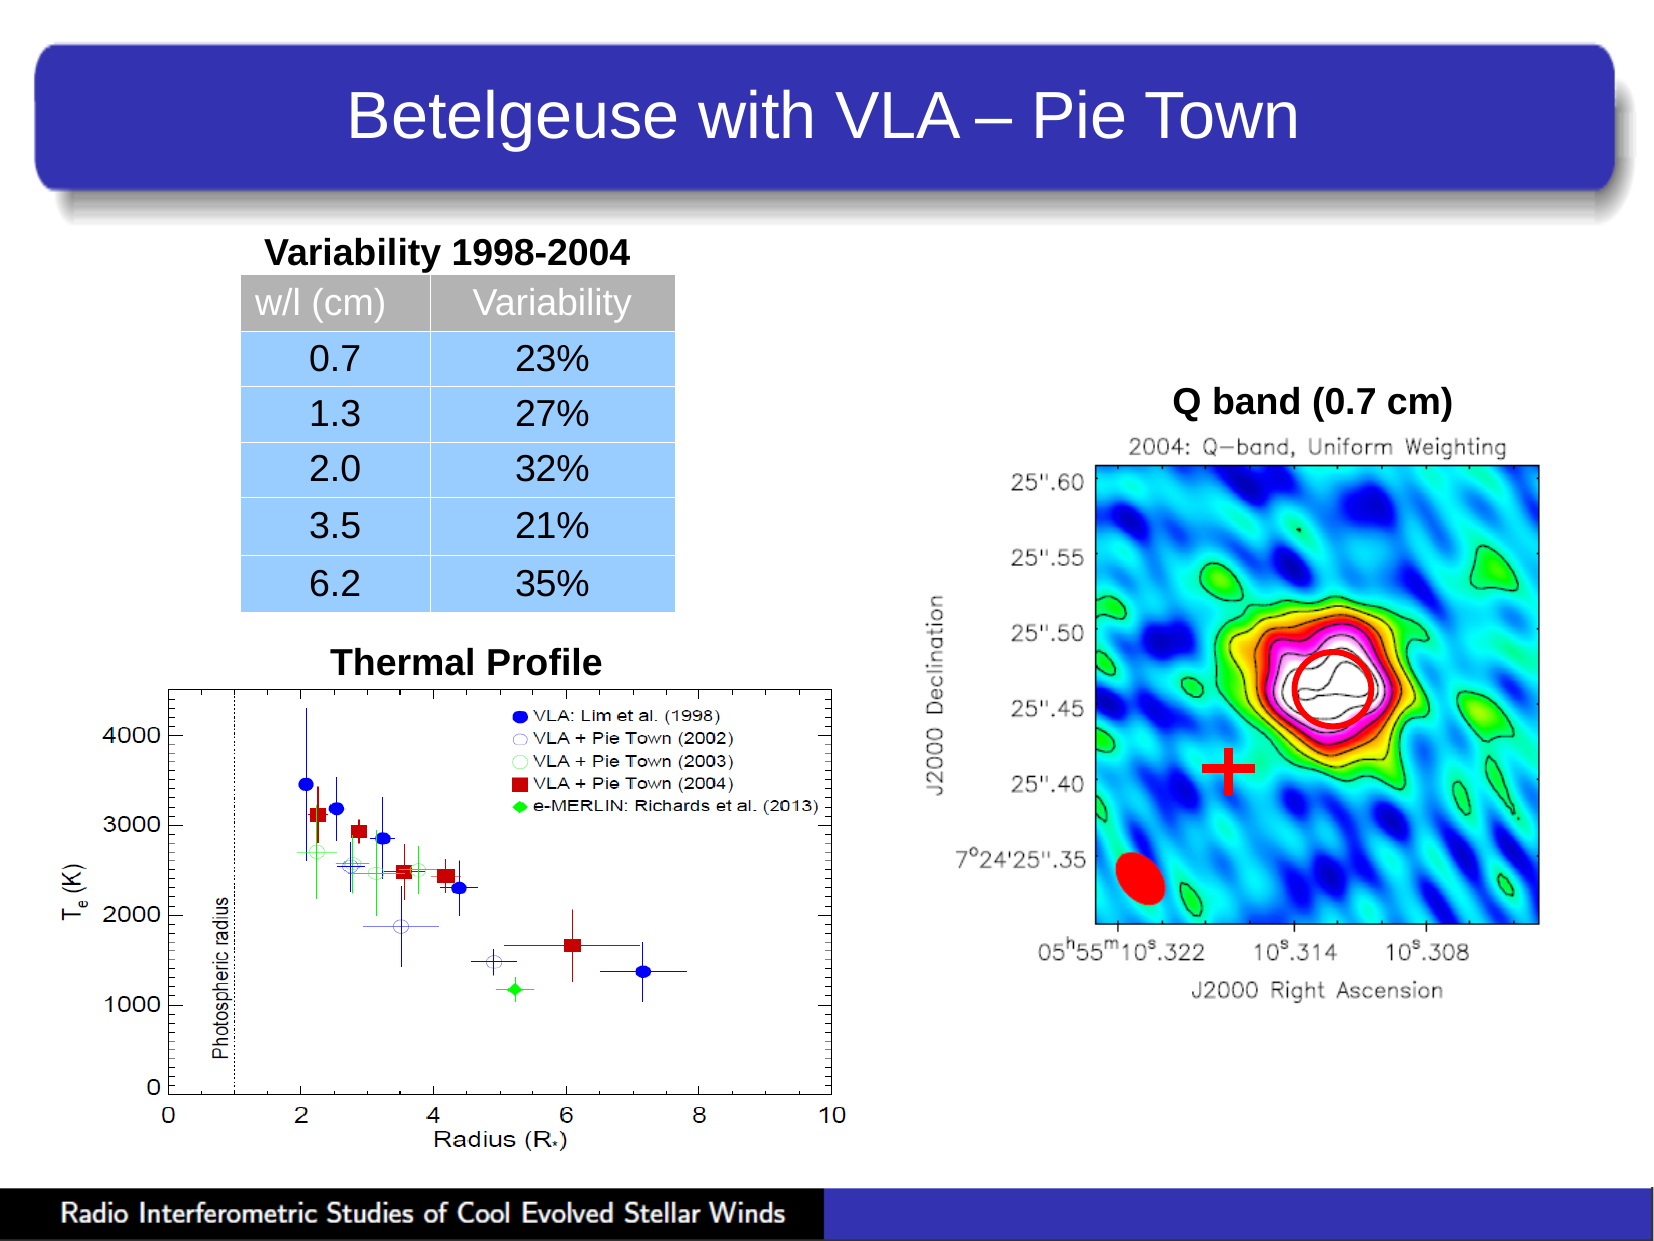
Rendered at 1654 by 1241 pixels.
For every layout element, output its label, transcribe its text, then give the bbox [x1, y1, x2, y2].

table_cell 3.5 [241, 498, 430, 555]
picture [0, 1187, 1654, 1241]
table_cell 0.7 [241, 332, 430, 386]
table_cell 1.3 [241, 387, 430, 442]
table_cell 21% [431, 498, 675, 555]
table_header w/l (cm) [241, 275, 430, 331]
text_box Thermal Profile [161, 633, 782, 679]
text_box Betelgeuse with VLA – Pie Town [59, 70, 1595, 189]
table_cell 35% [431, 556, 675, 612]
table_cell 23% [431, 332, 675, 386]
table_header Variability [431, 275, 675, 331]
table_cell 32% [431, 443, 675, 497]
table_cell 27% [431, 387, 675, 442]
text_box Variability 1998-2004 [211, 224, 684, 282]
table_cell 2.0 [241, 443, 430, 497]
picture [23, 29, 1648, 237]
picture [45, 679, 878, 1157]
table_cell 6.2 [241, 556, 430, 612]
picture [909, 404, 1562, 1040]
text_box Q band (0.7 cm) [1076, 372, 1550, 430]
